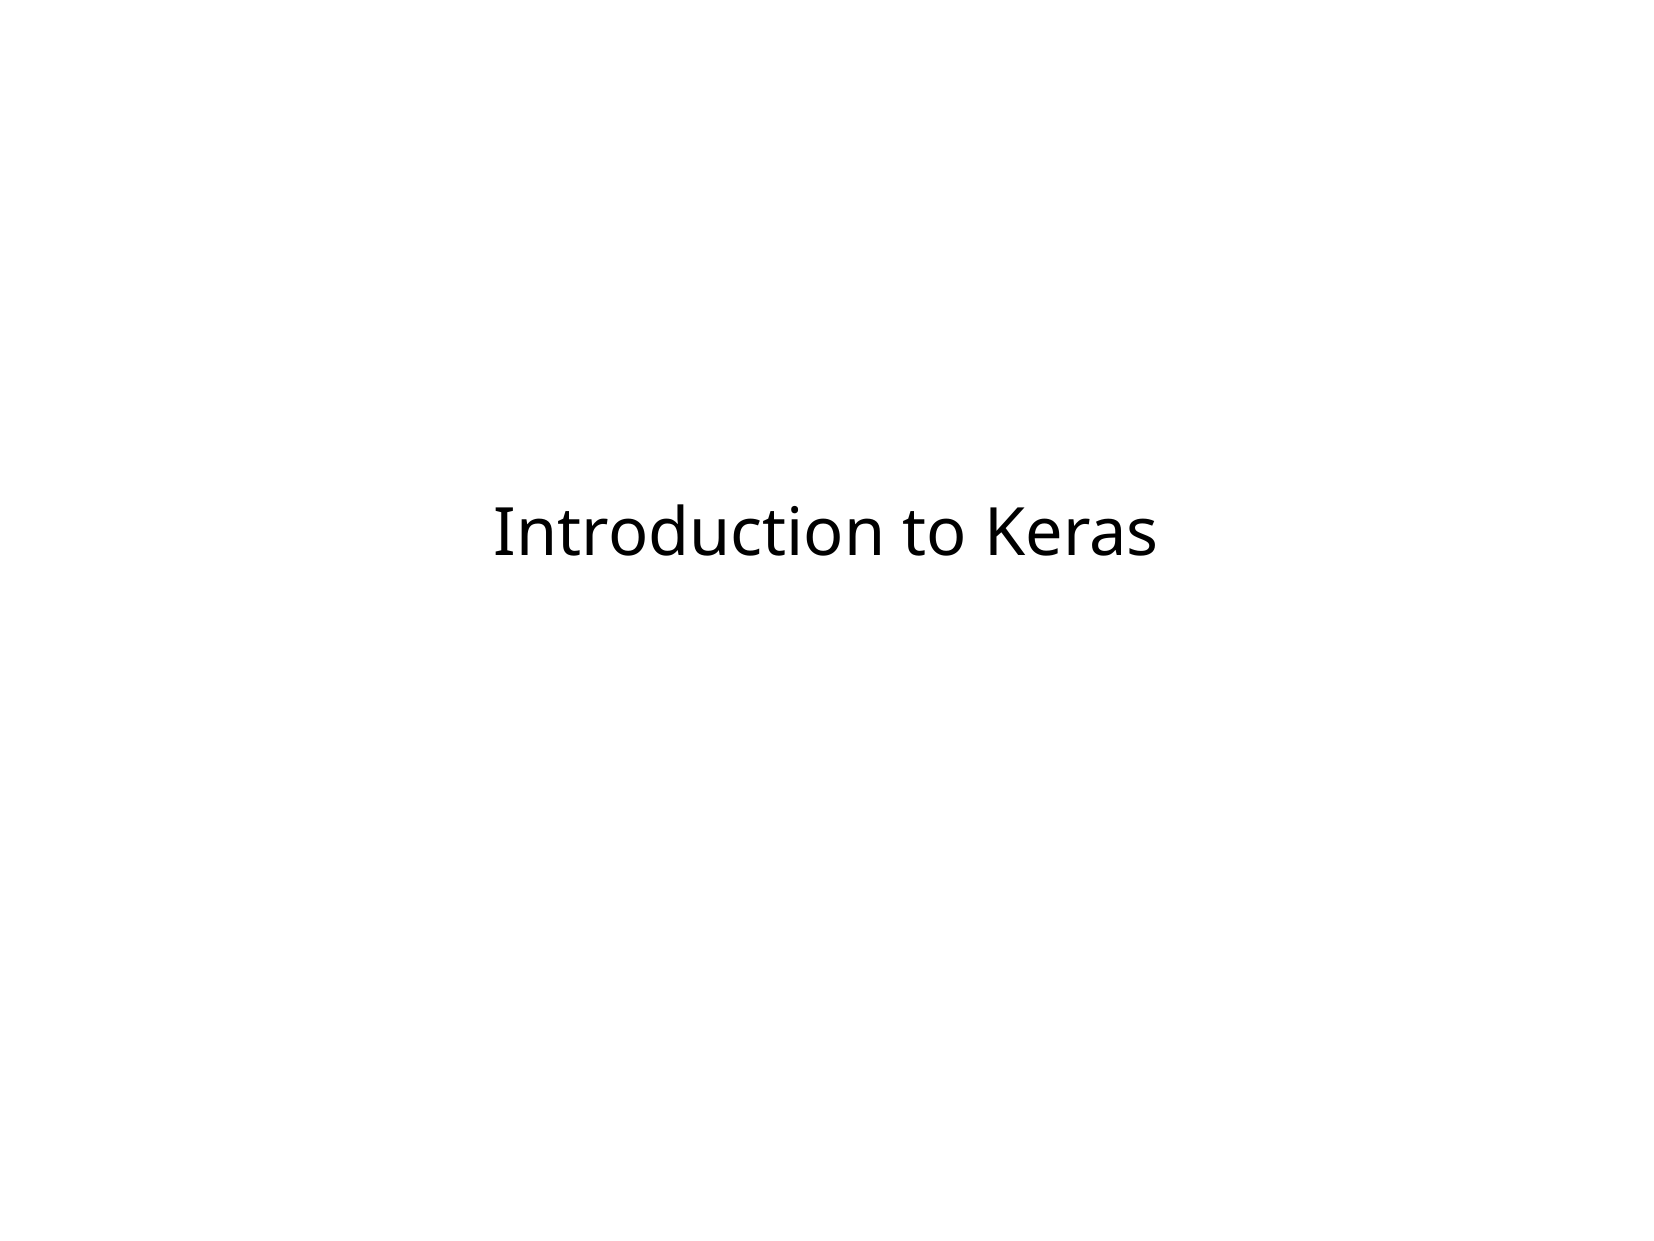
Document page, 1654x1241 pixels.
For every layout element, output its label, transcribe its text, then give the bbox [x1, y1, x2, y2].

subtitle Introduction to Keras [82, 49, 1571, 1010]
